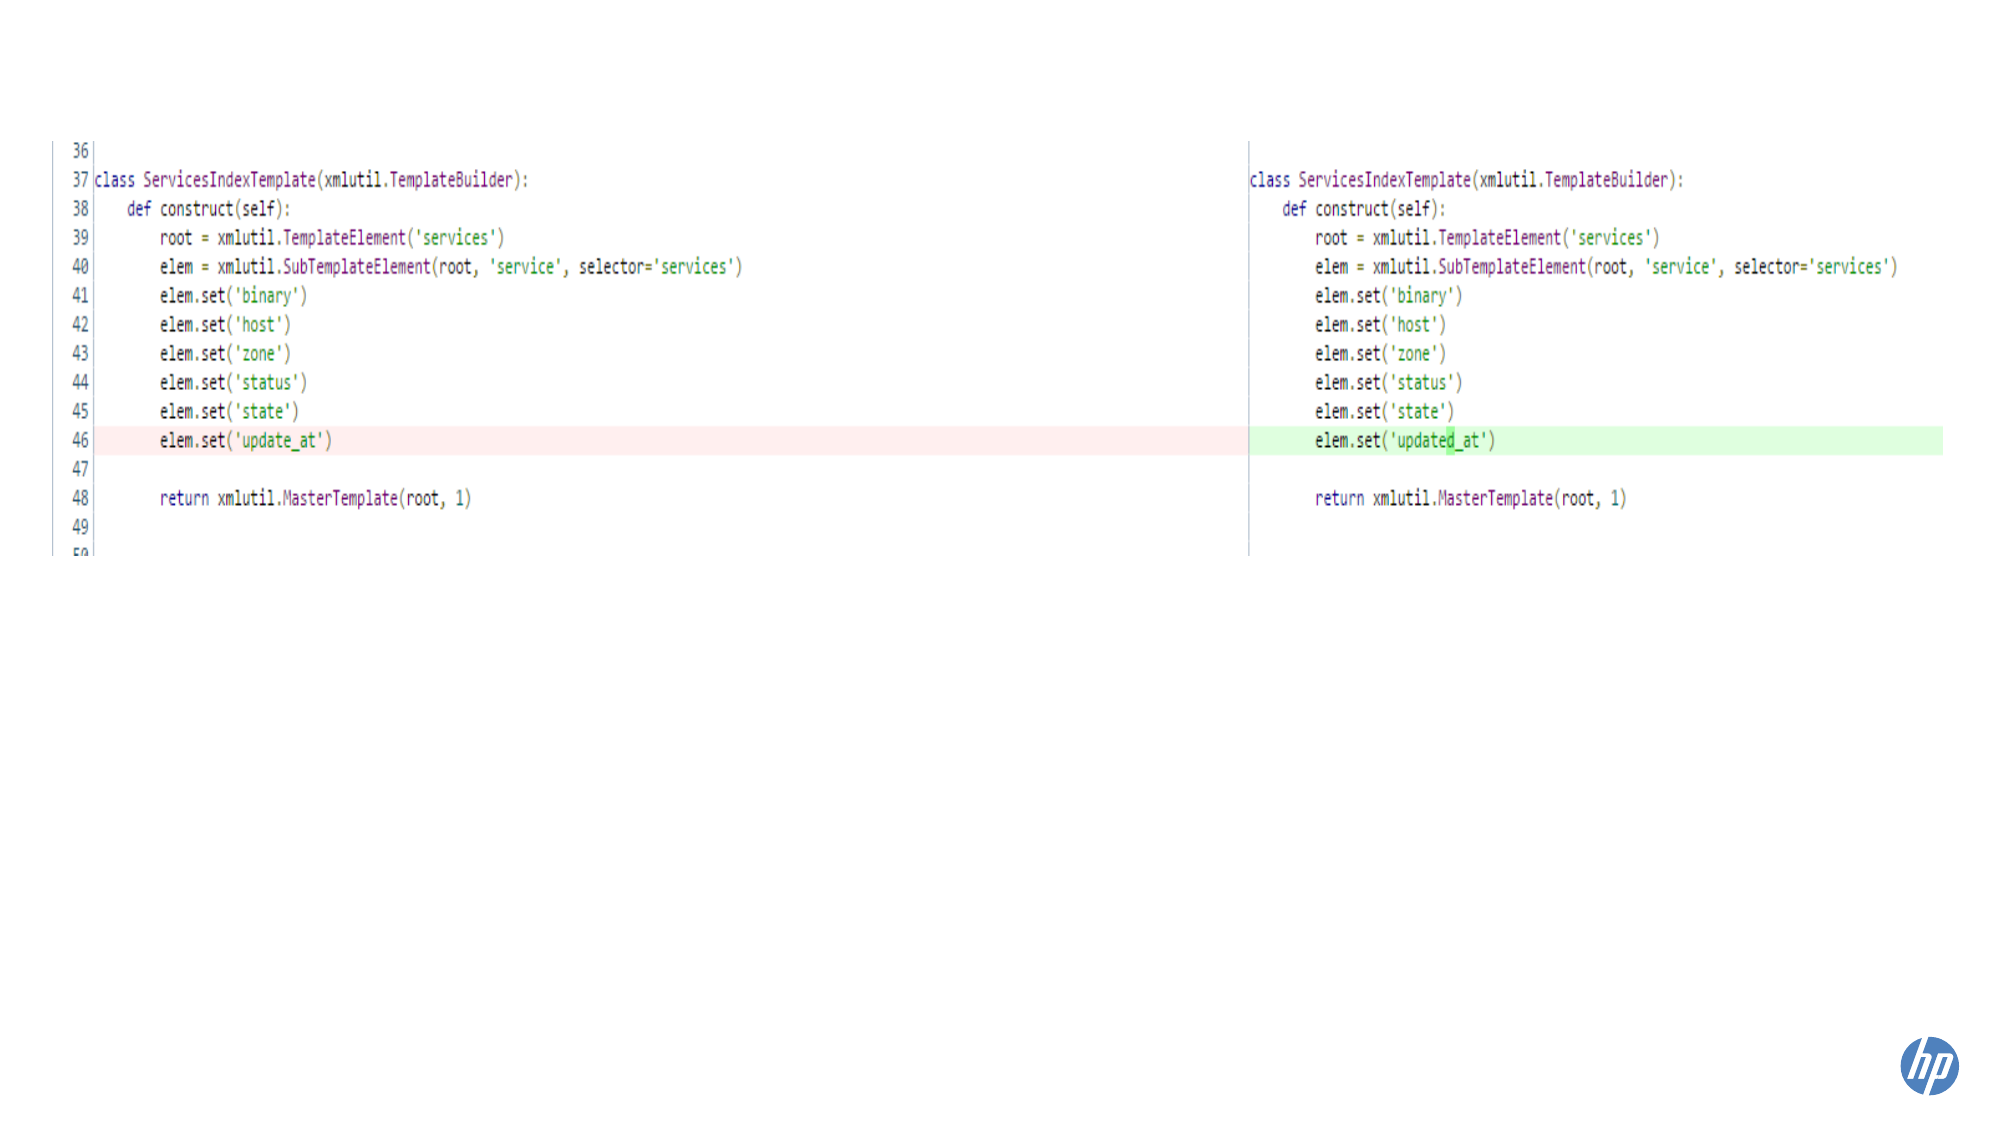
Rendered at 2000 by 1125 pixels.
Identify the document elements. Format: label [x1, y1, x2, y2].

picture [52, 141, 1943, 556]
